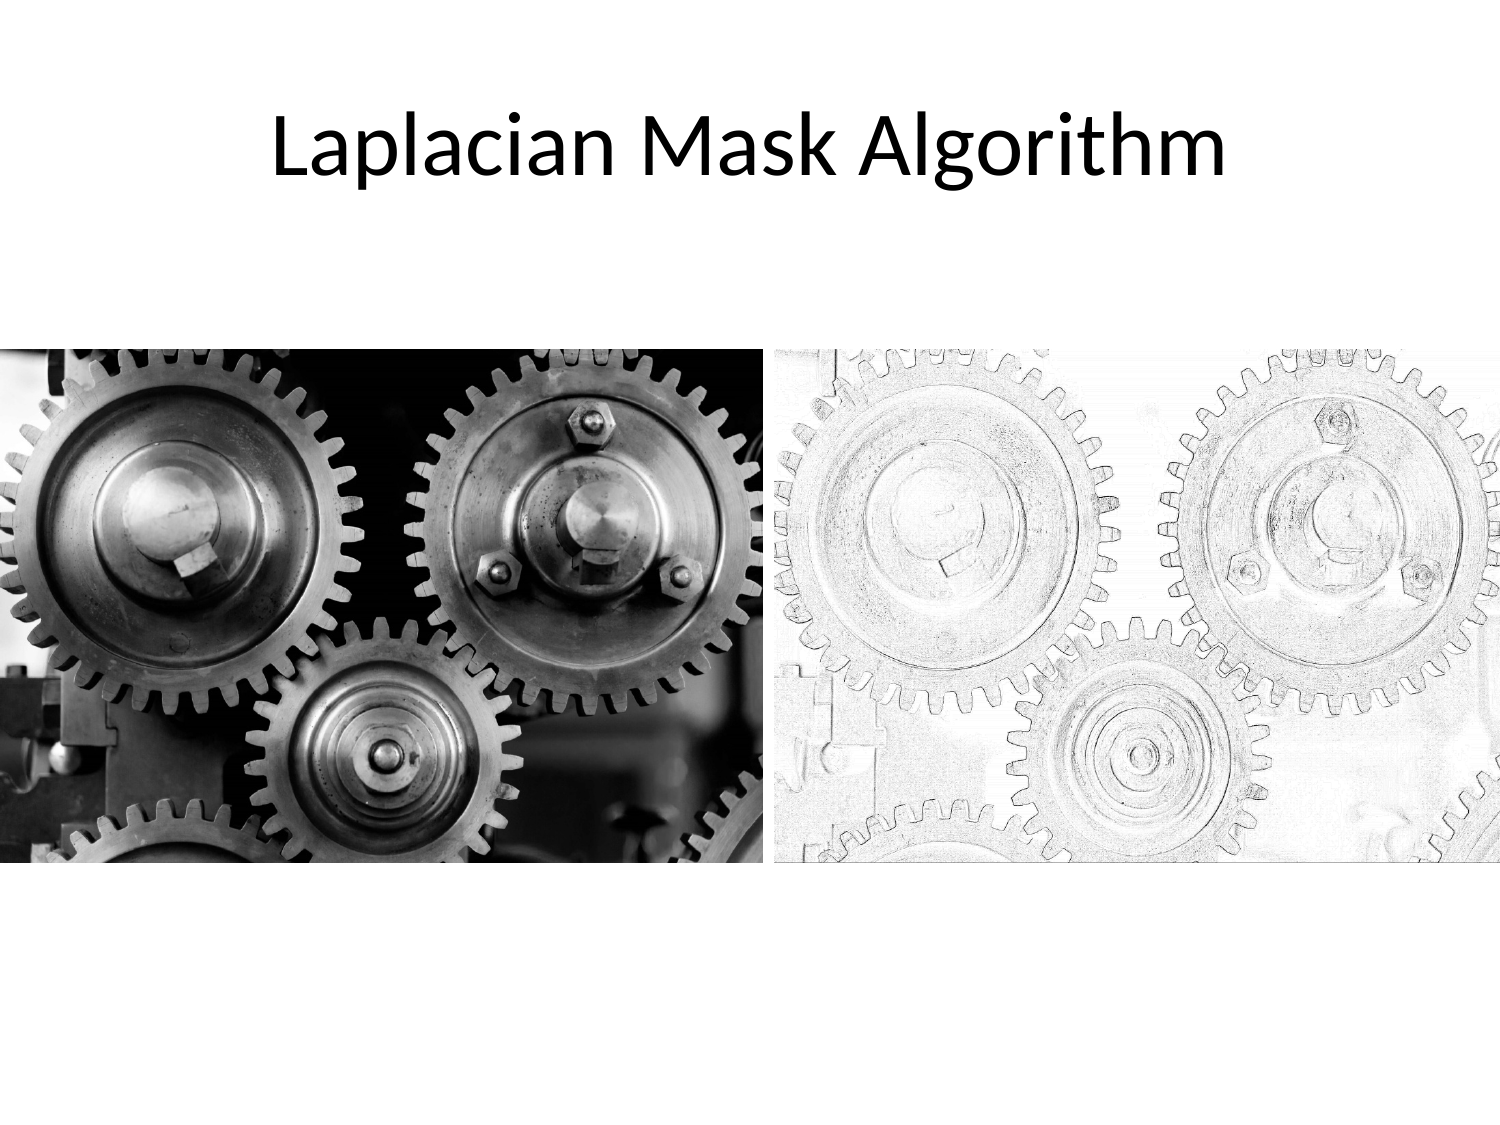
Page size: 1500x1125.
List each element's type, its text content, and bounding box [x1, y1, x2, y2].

picture [774, 349, 1500, 863]
title Laplacian Mask Algorithm [75, 45, 1425, 233]
picture [0, 349, 763, 864]
